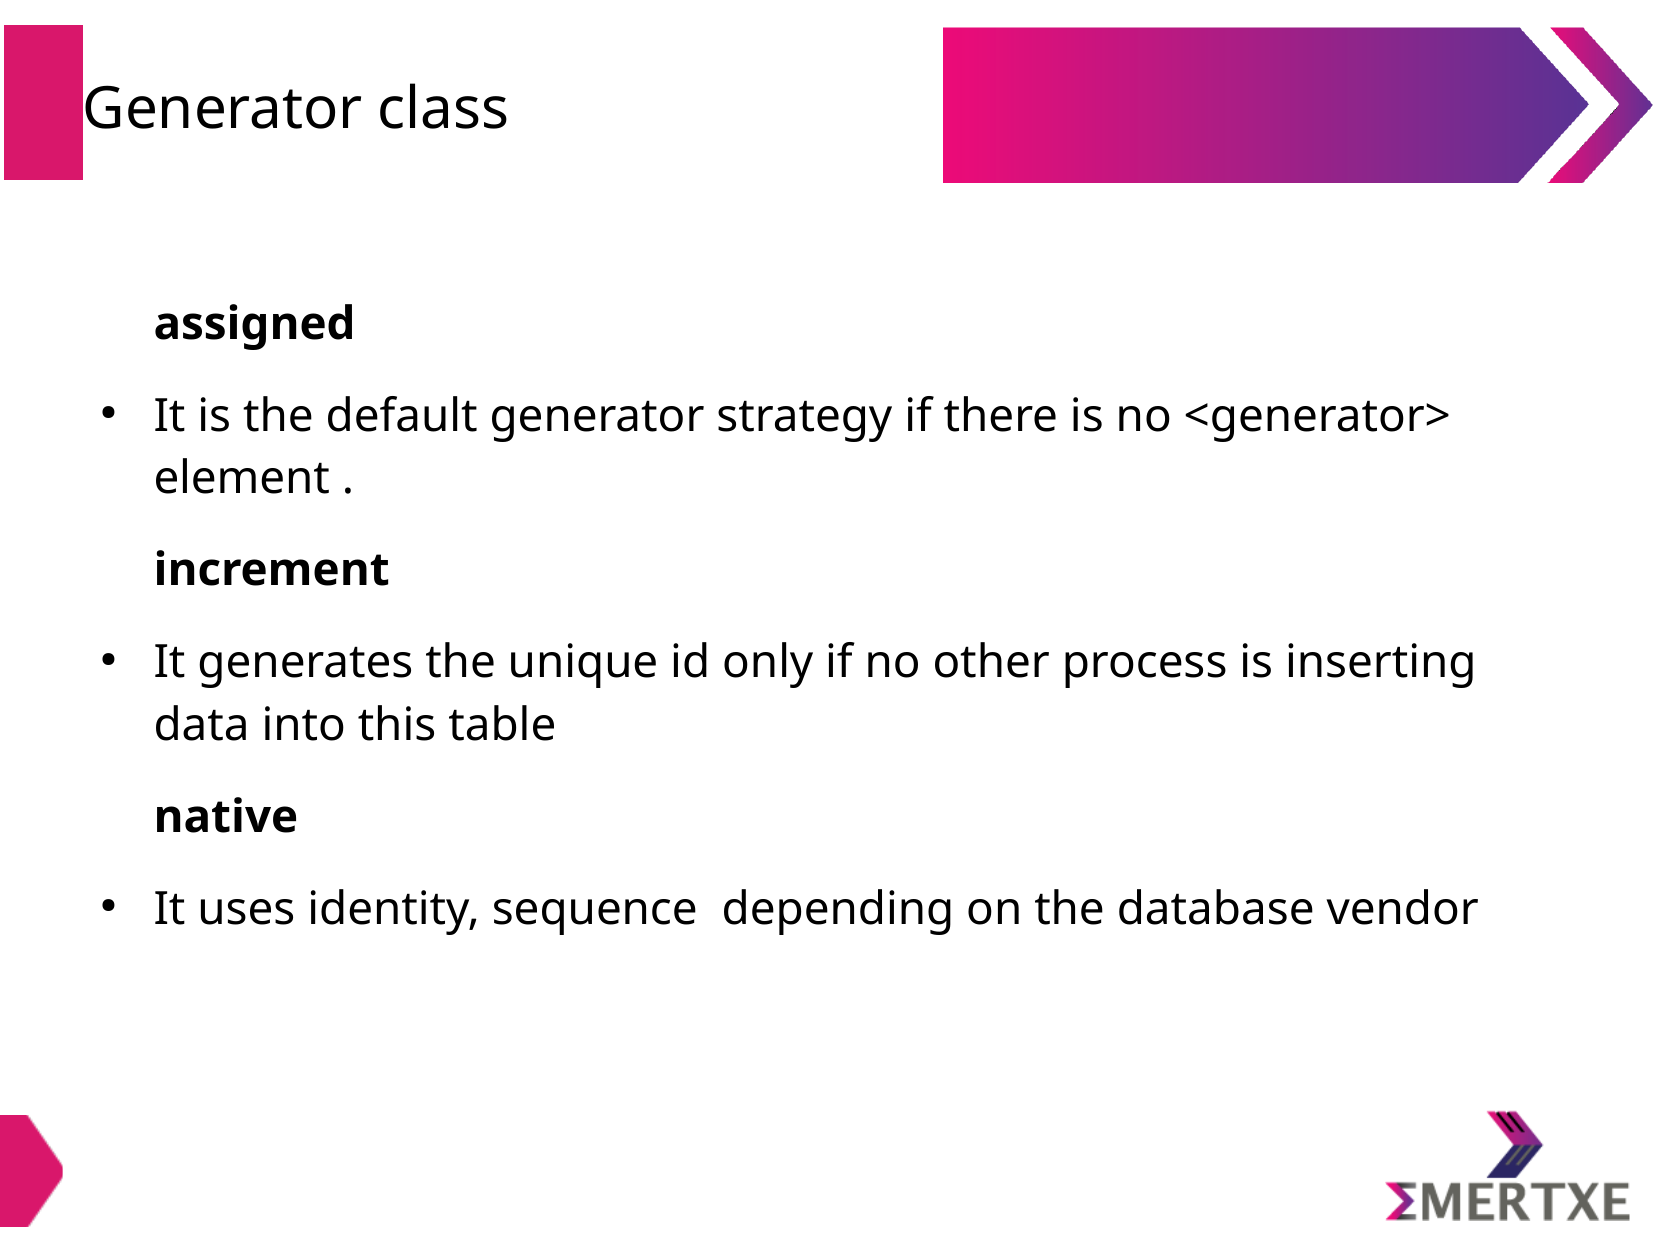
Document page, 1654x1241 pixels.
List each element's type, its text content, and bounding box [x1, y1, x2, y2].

picture [1385, 1107, 1631, 1221]
title Generator class [82, 2, 1571, 210]
picture [1571, 27, 1653, 183]
list assigned It is the default generator strategy if there is no <generator> element . increment It generates the unique id only if no other process is inserting data into this table native It uses identity, sequence depending on the database vendor [82, 290, 1571, 1010]
